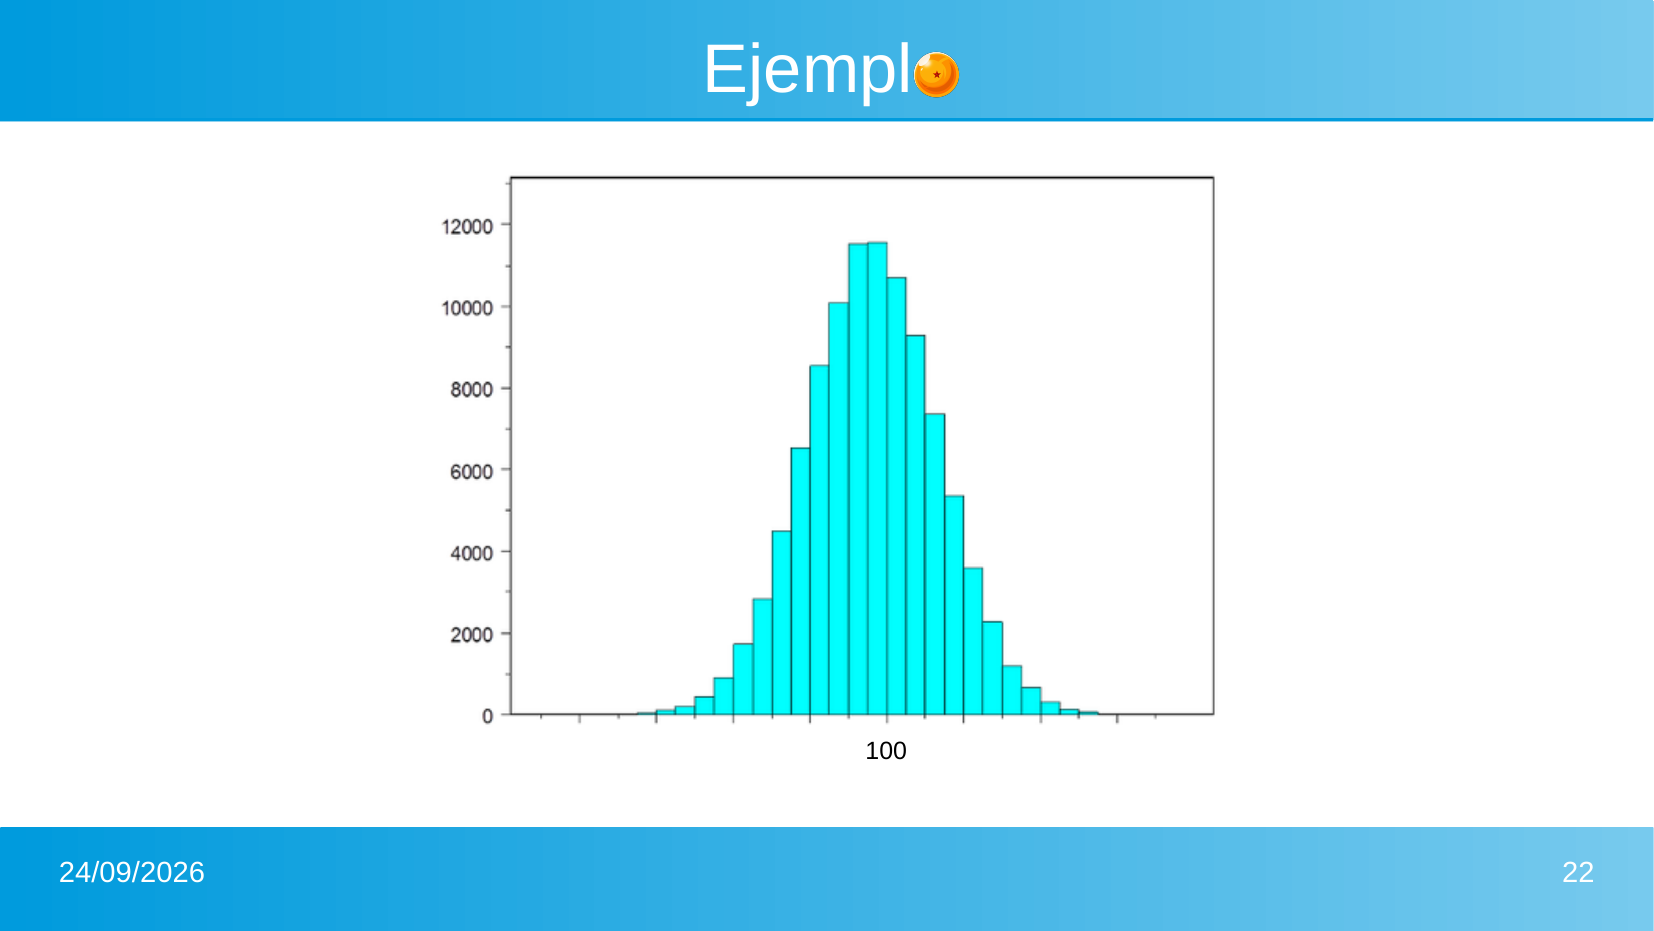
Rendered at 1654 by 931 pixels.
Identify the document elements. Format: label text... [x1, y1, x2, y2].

picture [909, 48, 966, 105]
picture [431, 163, 1232, 731]
text_box 100 [850, 729, 923, 773]
title Ejempl [59, 29, 1595, 108]
